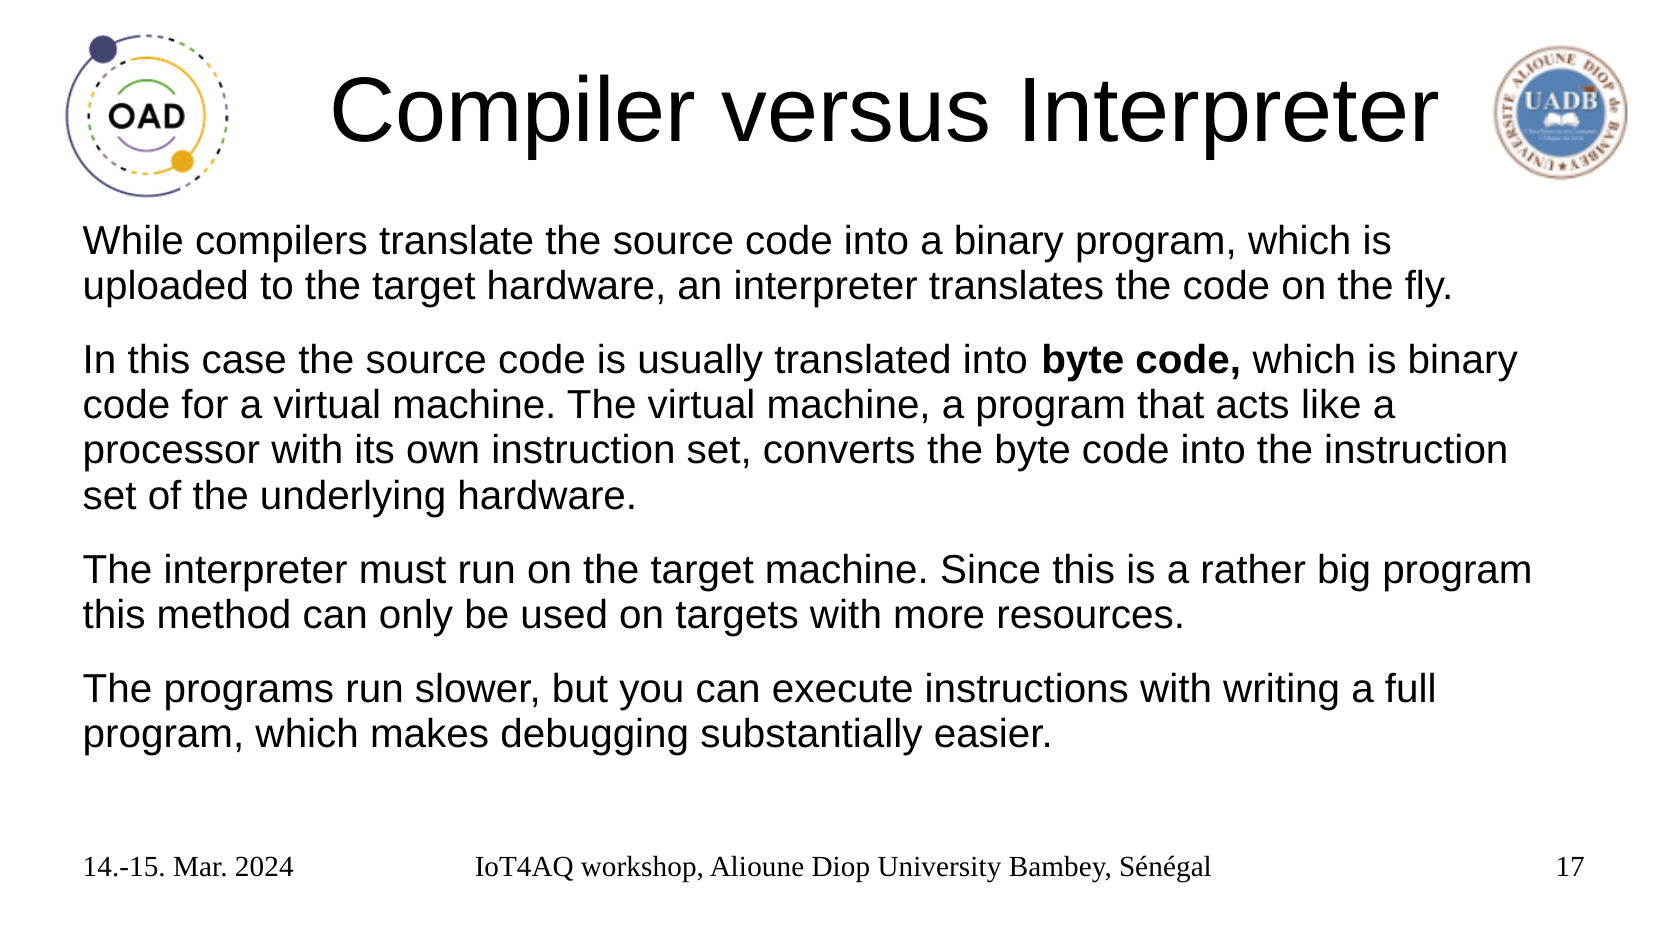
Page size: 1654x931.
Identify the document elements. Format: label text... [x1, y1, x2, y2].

picture [1482, 37, 1641, 188]
title Compiler versus Interpreter [301, 32, 1469, 188]
picture [25, 20, 263, 218]
list While compilers translate the source code into a binary program, which is uploaded to the target hardware, an interpreter translates the code on the fly. In this case the source code is usually translated into byte code, which is binary code for a virtual machine. The virtual machine, a program that acts like a processor with its own instruction set, converts the byte code into the instruction set of the underlying hardware. The interpreter must run on the target machine. Since this is a rather big program this method can only be used on targets with more resources. The programs run slower, but you can execute instructions with writing a full program, which makes debugging substantially easier. [82, 217, 1571, 757]
